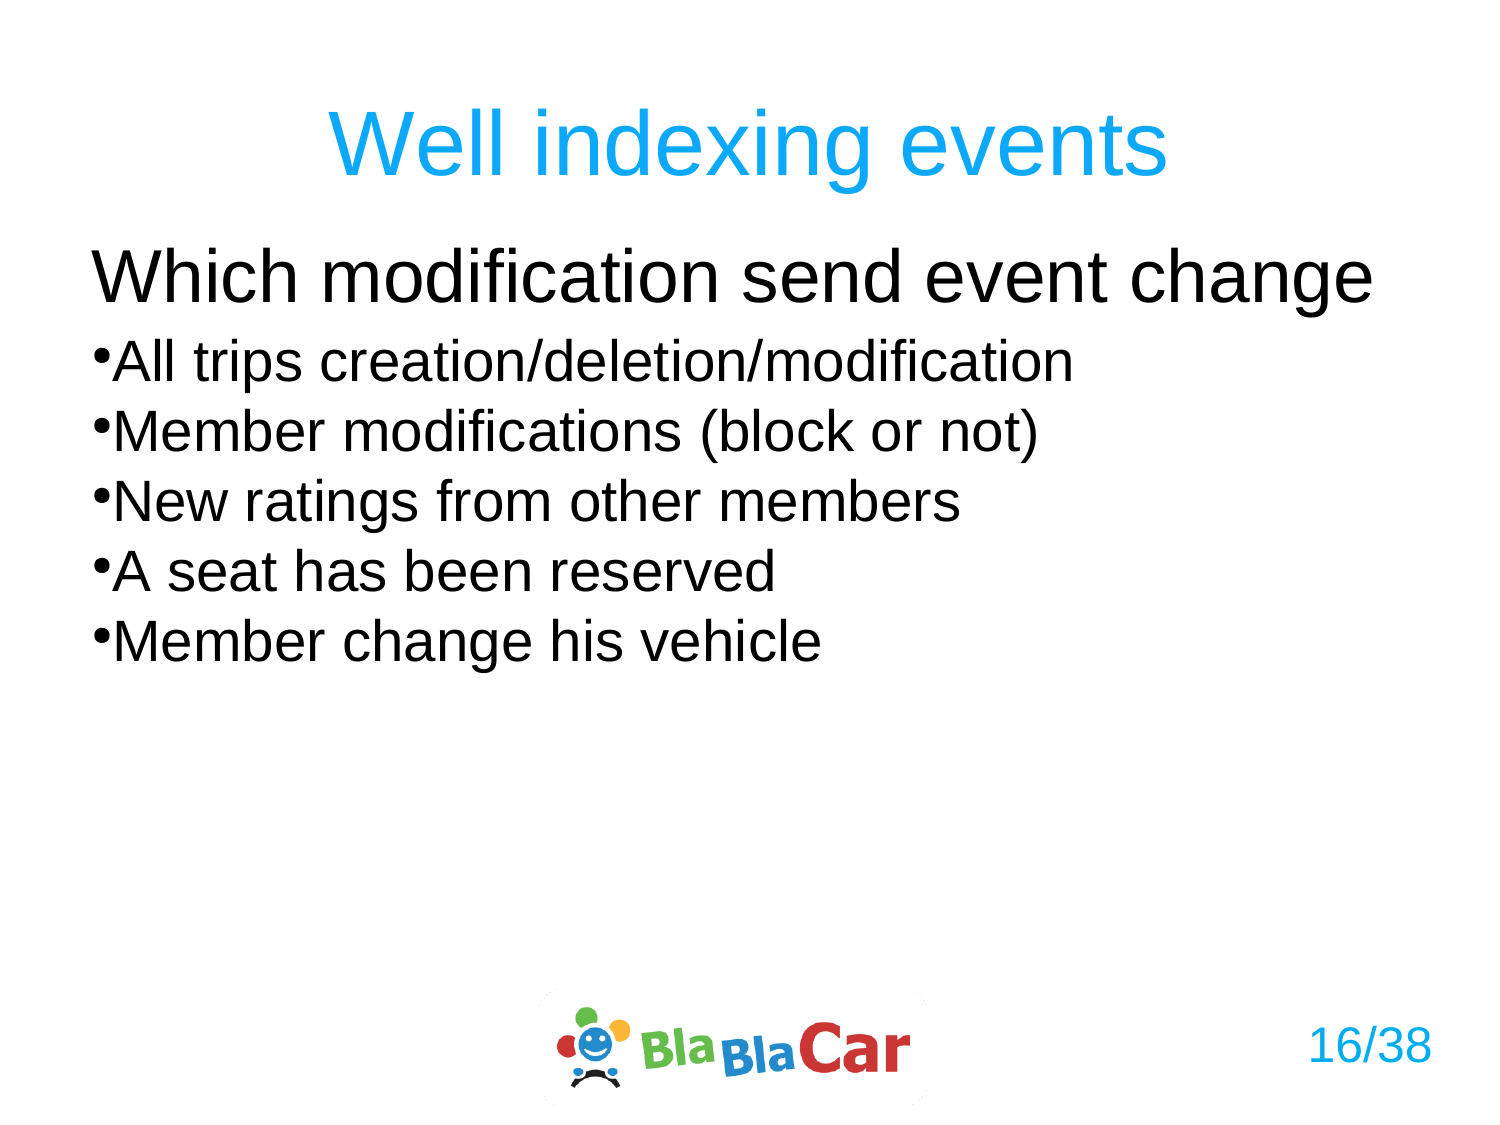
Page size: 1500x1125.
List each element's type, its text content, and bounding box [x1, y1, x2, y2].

text_box Which modification send event change [76, 219, 1424, 315]
title Well indexing events [75, 45, 1426, 233]
text_box All trips creation/deletion/modification Member modifications (block or not) New ratings from other members A seat has been reserved Member change his vehicle [76, 315, 1424, 681]
